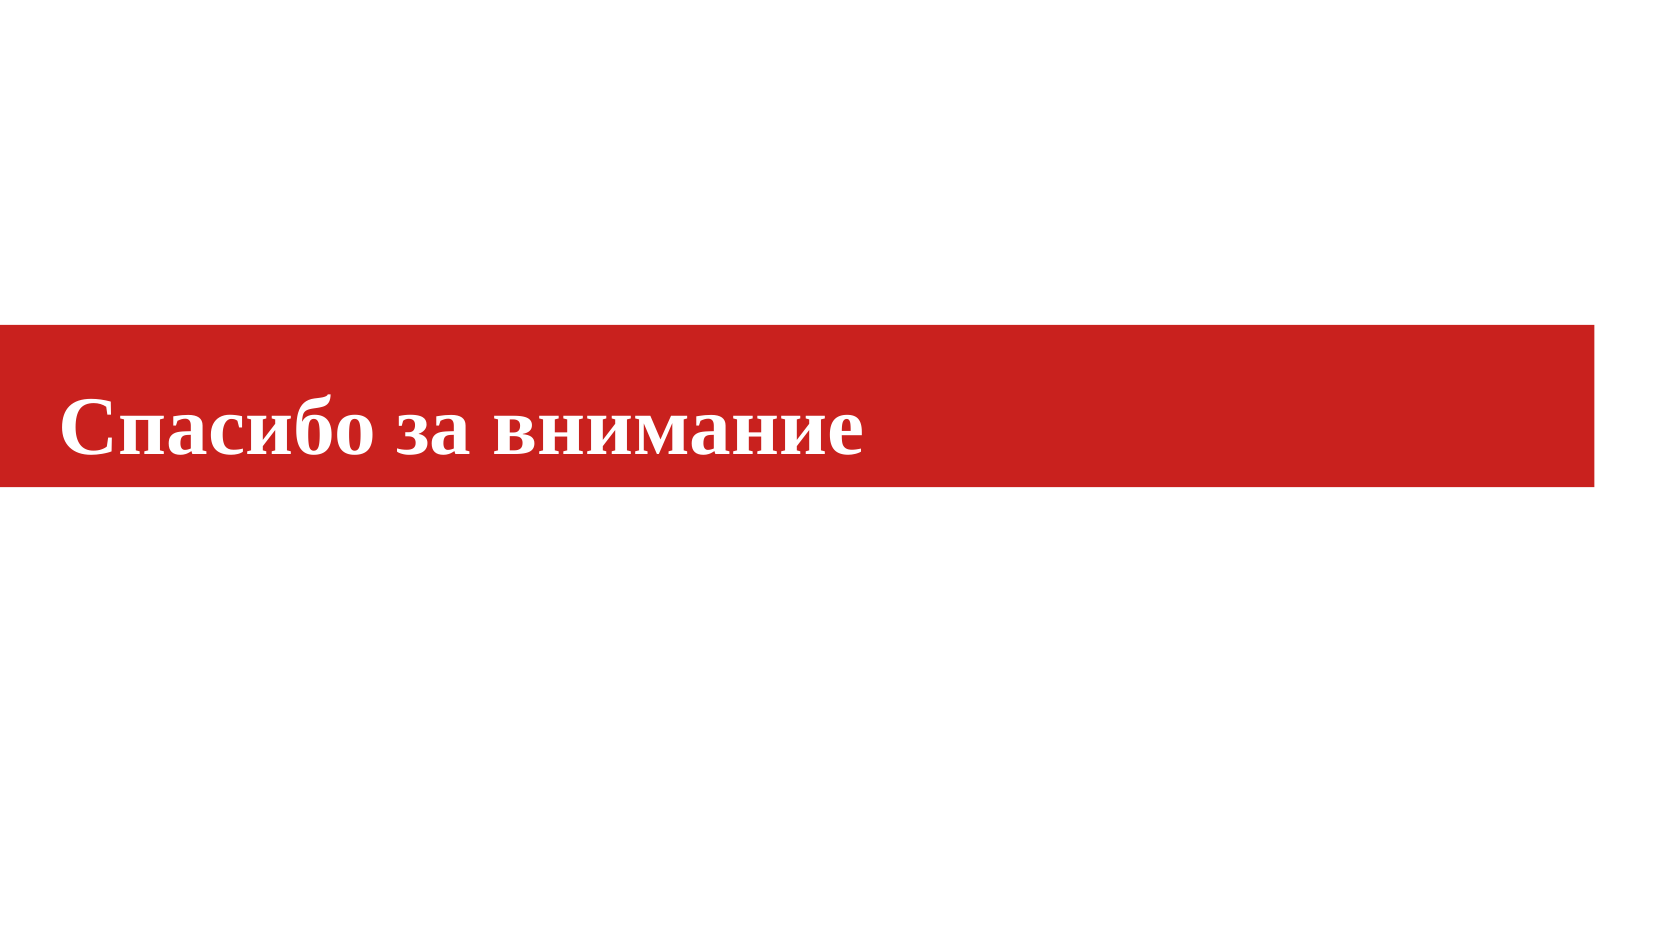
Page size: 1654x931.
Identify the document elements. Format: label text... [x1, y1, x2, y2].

title Спасибо за внимание [59, 354, 1565, 473]
